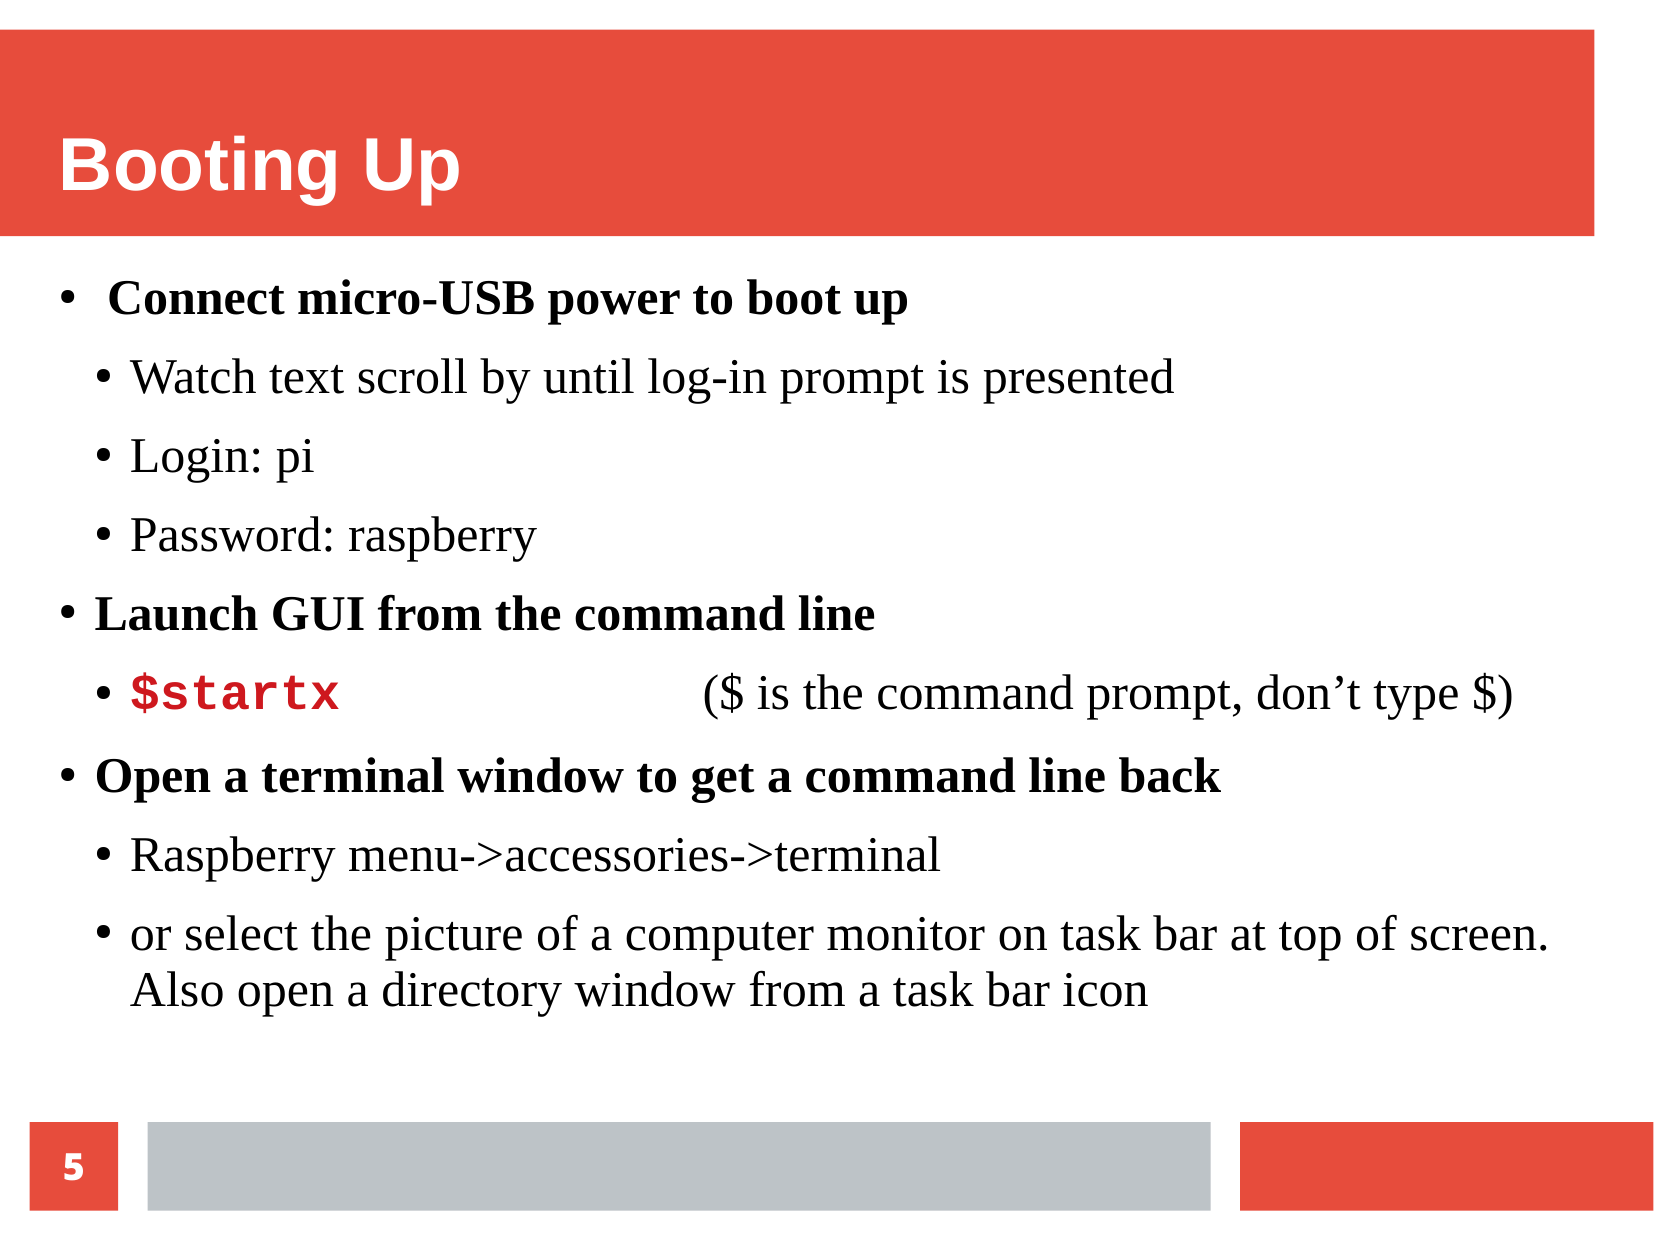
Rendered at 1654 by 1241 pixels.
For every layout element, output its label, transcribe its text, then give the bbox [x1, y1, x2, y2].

list Connect micro-USB power to boot up Watch text scroll by until log-in prompt is presented Login: pi Password: raspberry Launch GUI from the command line $startx ($ is the command prompt, don’t type $) Open a terminal window to get a command line back Raspberry menu->accessories->terminal or select the picture of a computer monitor on task bar at top of screen. Also open a directory window from a task bar icon [59, 270, 1565, 1038]
title Booting Up [59, 59, 1595, 207]
